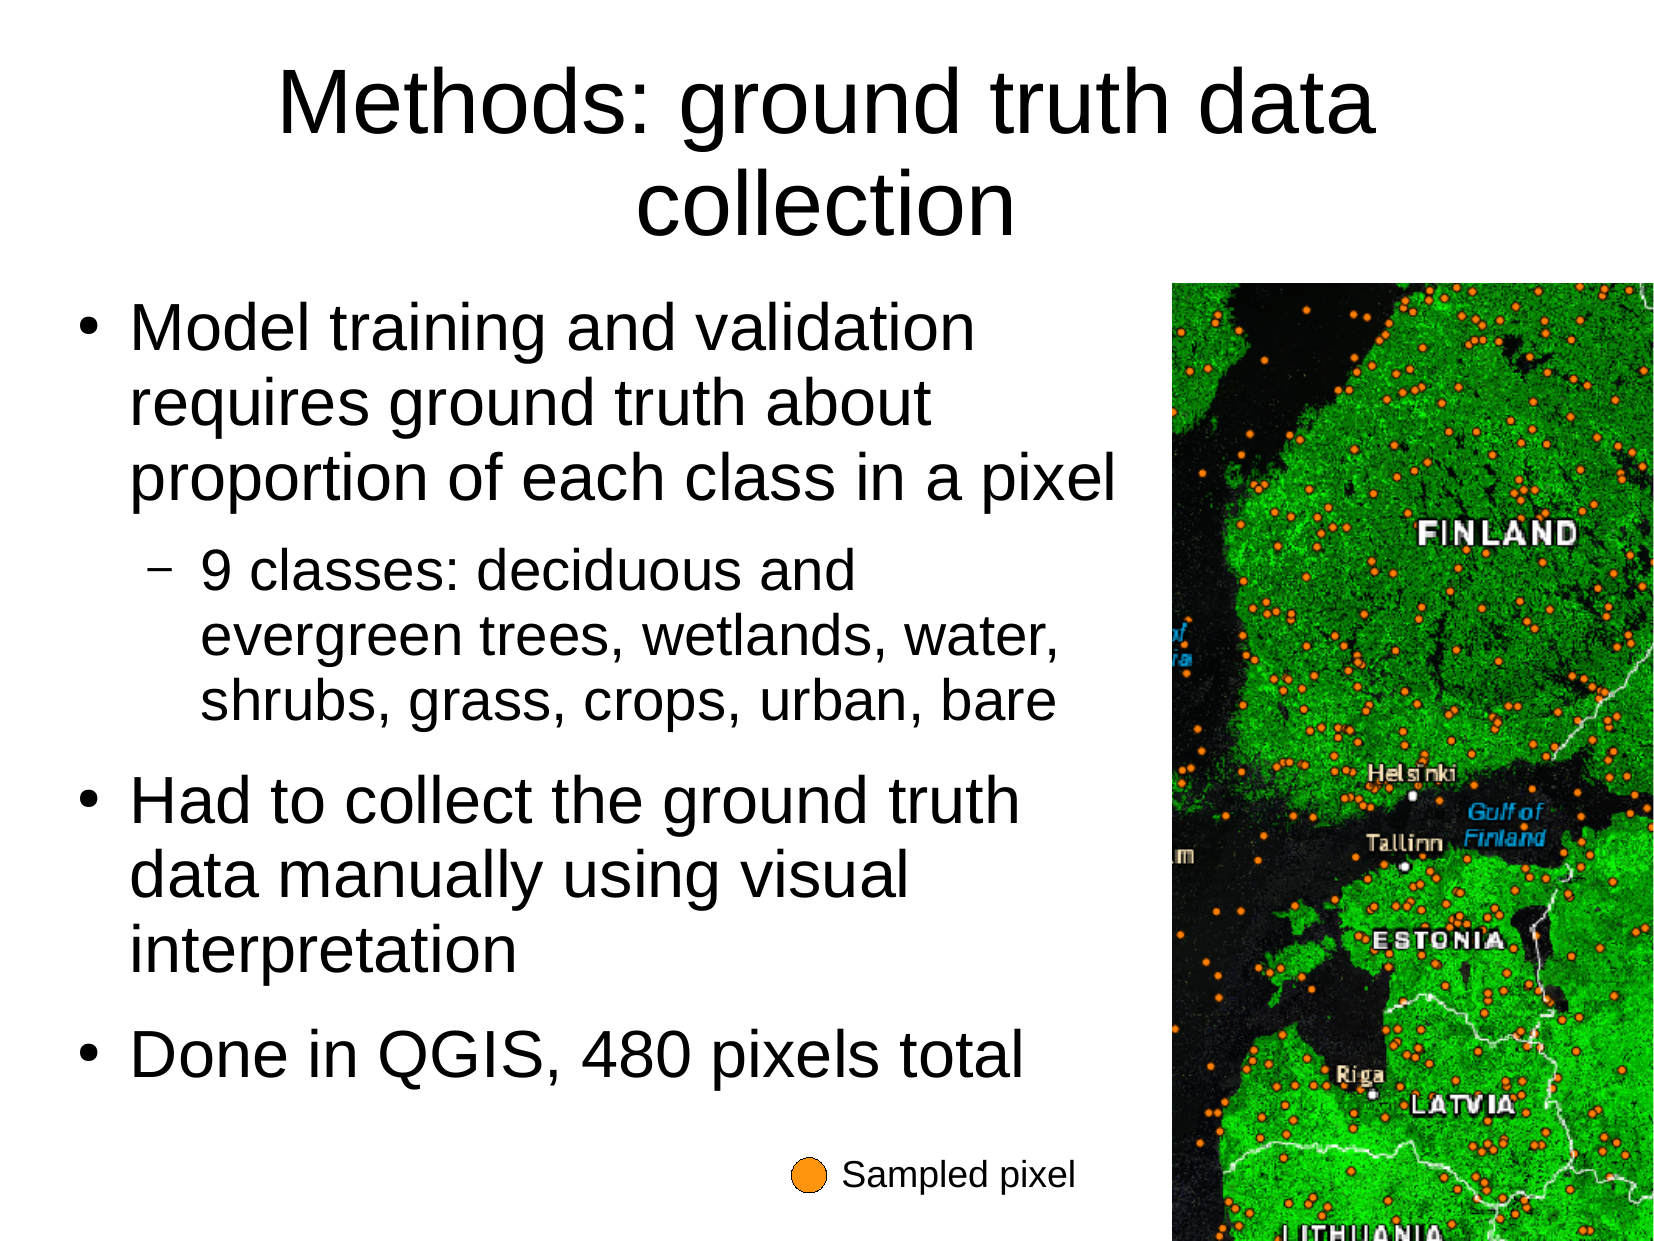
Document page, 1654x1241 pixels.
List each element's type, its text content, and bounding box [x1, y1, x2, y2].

list Model training and validation requires ground truth about proportion of each class in a pixel 9 classes: deciduous and evergreen trees, wetlands, water, shrubs, grass, crops, urban, bare Had to collect the ground truth data manually using visual interpretation Done in QGIS, 480 pixels total [59, 290, 1134, 1111]
text_box Sampled pixel [826, 1145, 1173, 1203]
title Methods: ground truth data collection [82, 49, 1571, 257]
text_box [791, 1157, 826, 1193]
picture [1172, 283, 1654, 1241]
